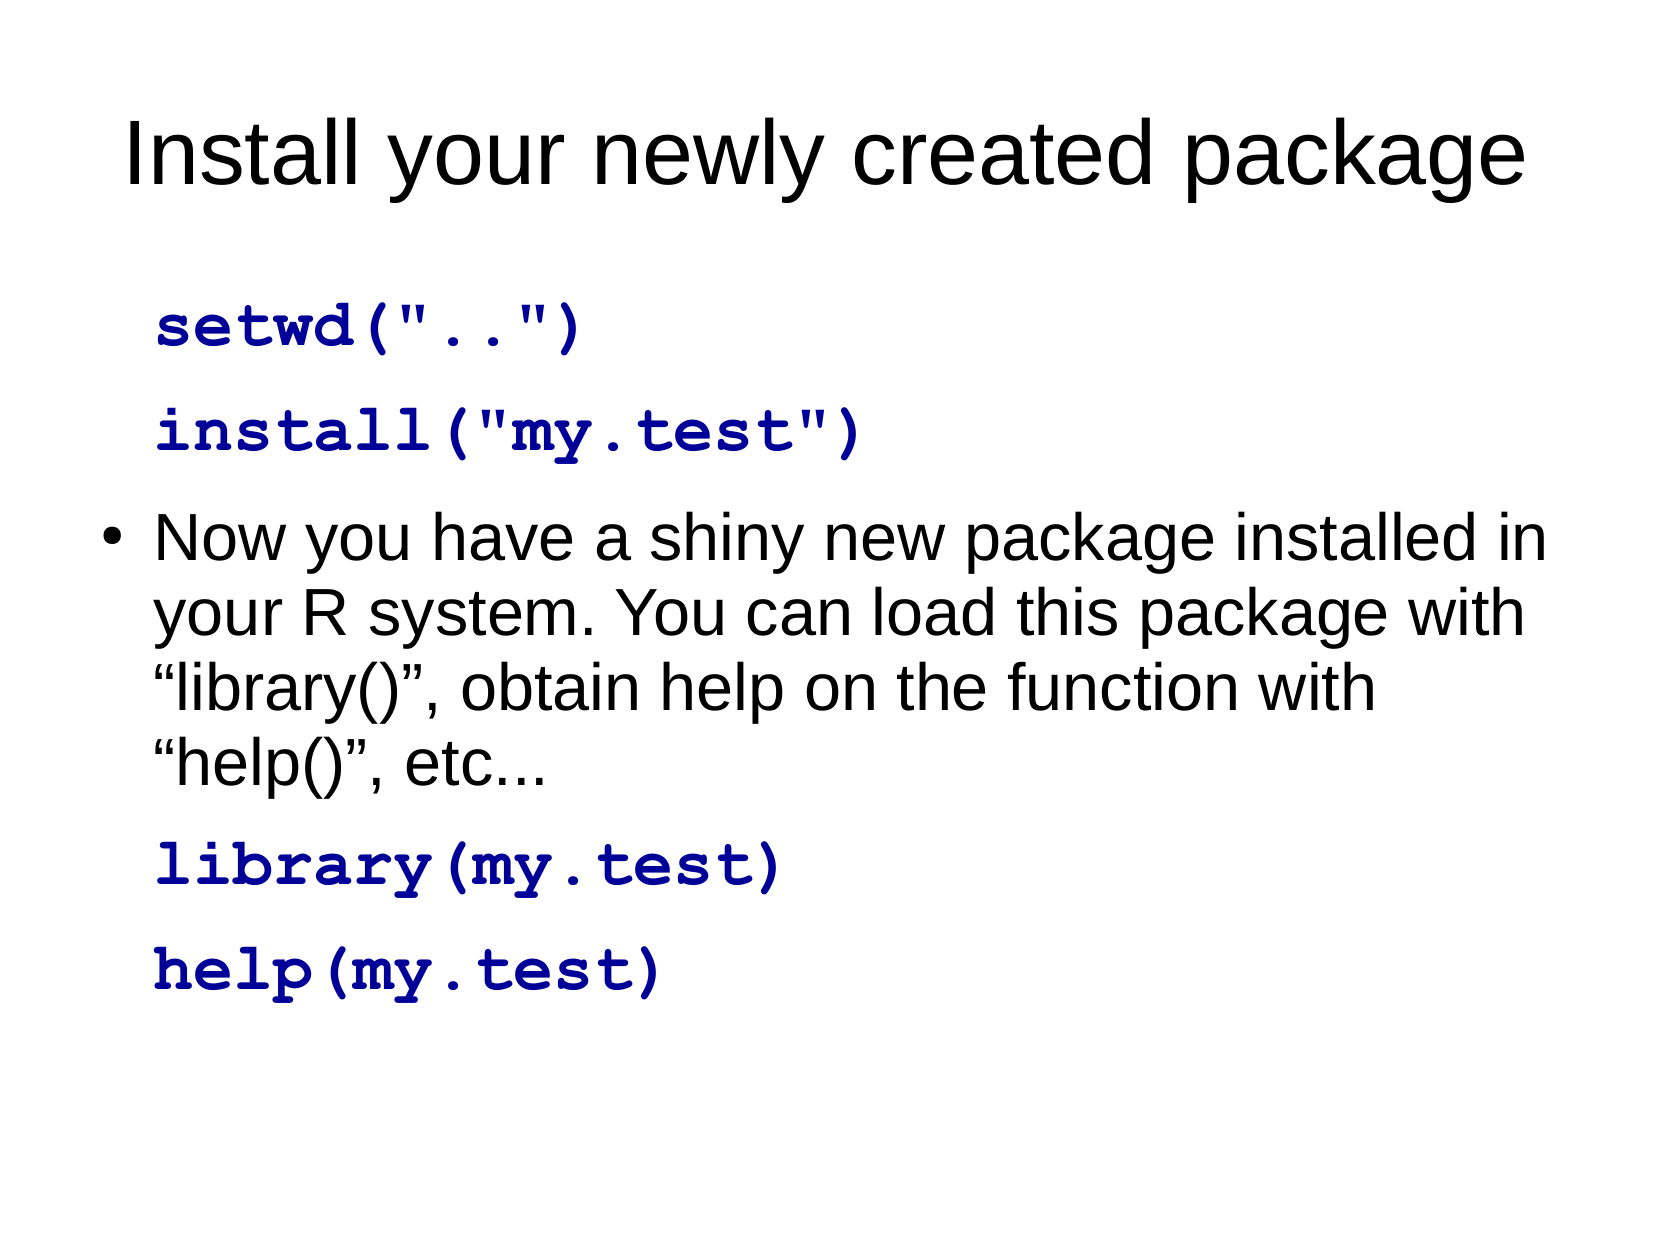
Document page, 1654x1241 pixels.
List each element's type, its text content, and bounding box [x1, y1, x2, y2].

title Install your newly created package [82, 49, 1571, 257]
list setwd("..") install("my.test") Now you have a shiny new package installed in your R system. You can load this package with “library()”, obtain help on the function with “help()”, etc... library(my.test) help(my.test) [82, 290, 1571, 1010]
